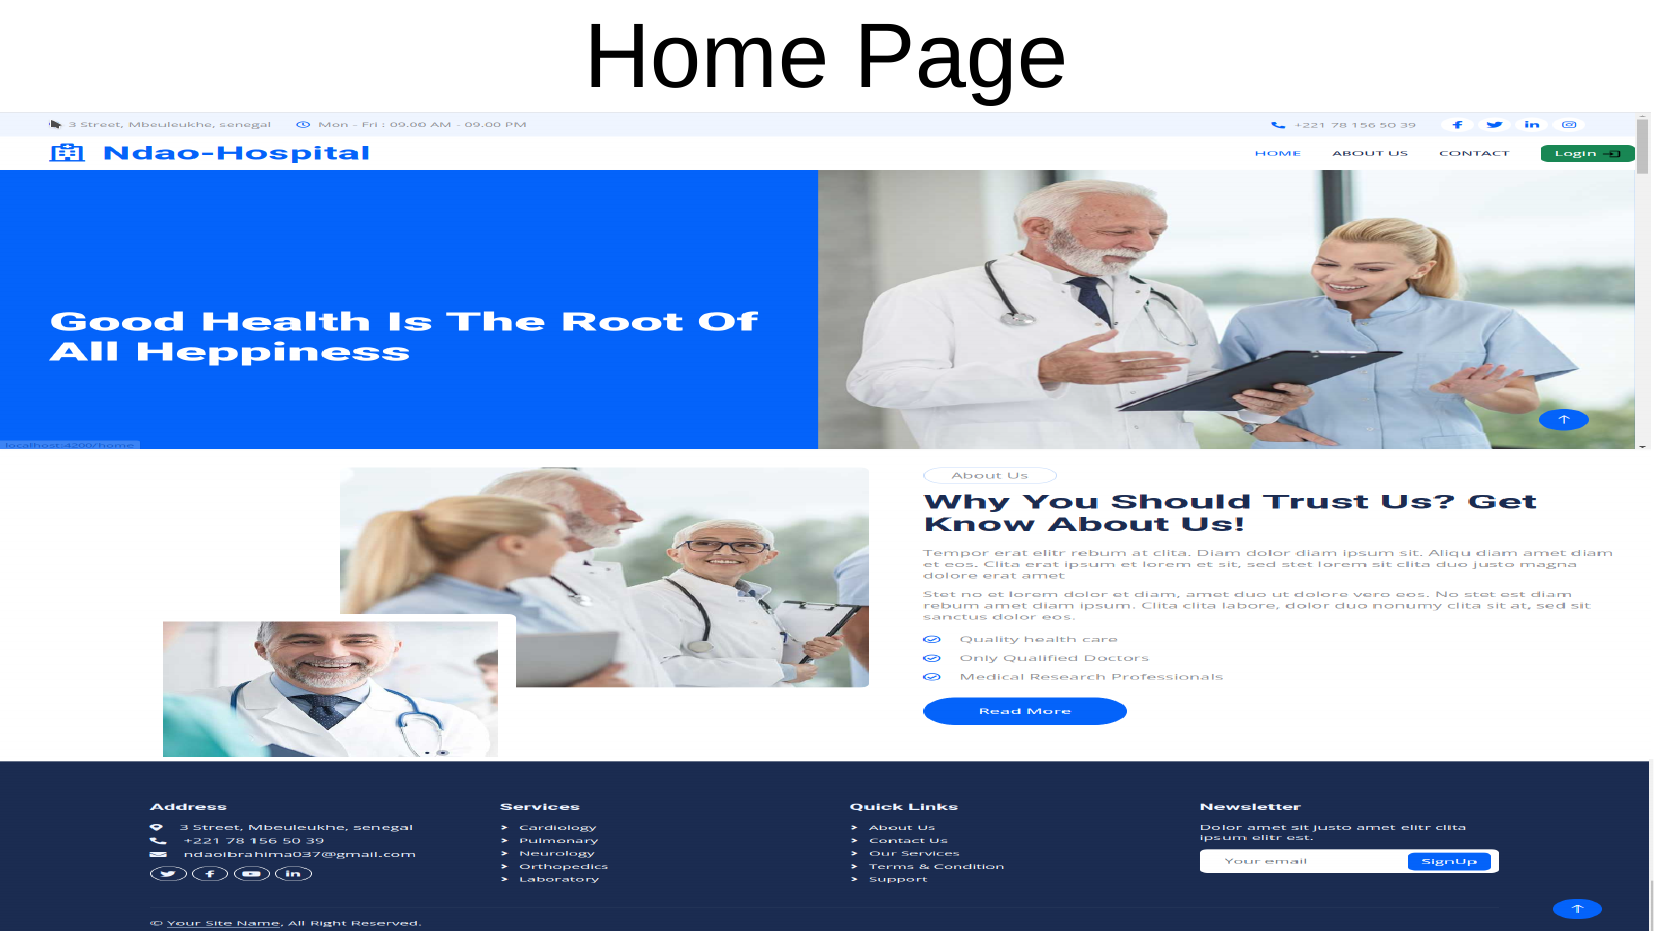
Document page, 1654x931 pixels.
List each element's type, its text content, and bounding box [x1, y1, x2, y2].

title Home Page [82, 0, 1571, 112]
picture [0, 112, 1651, 757]
picture [0, 759, 1654, 931]
